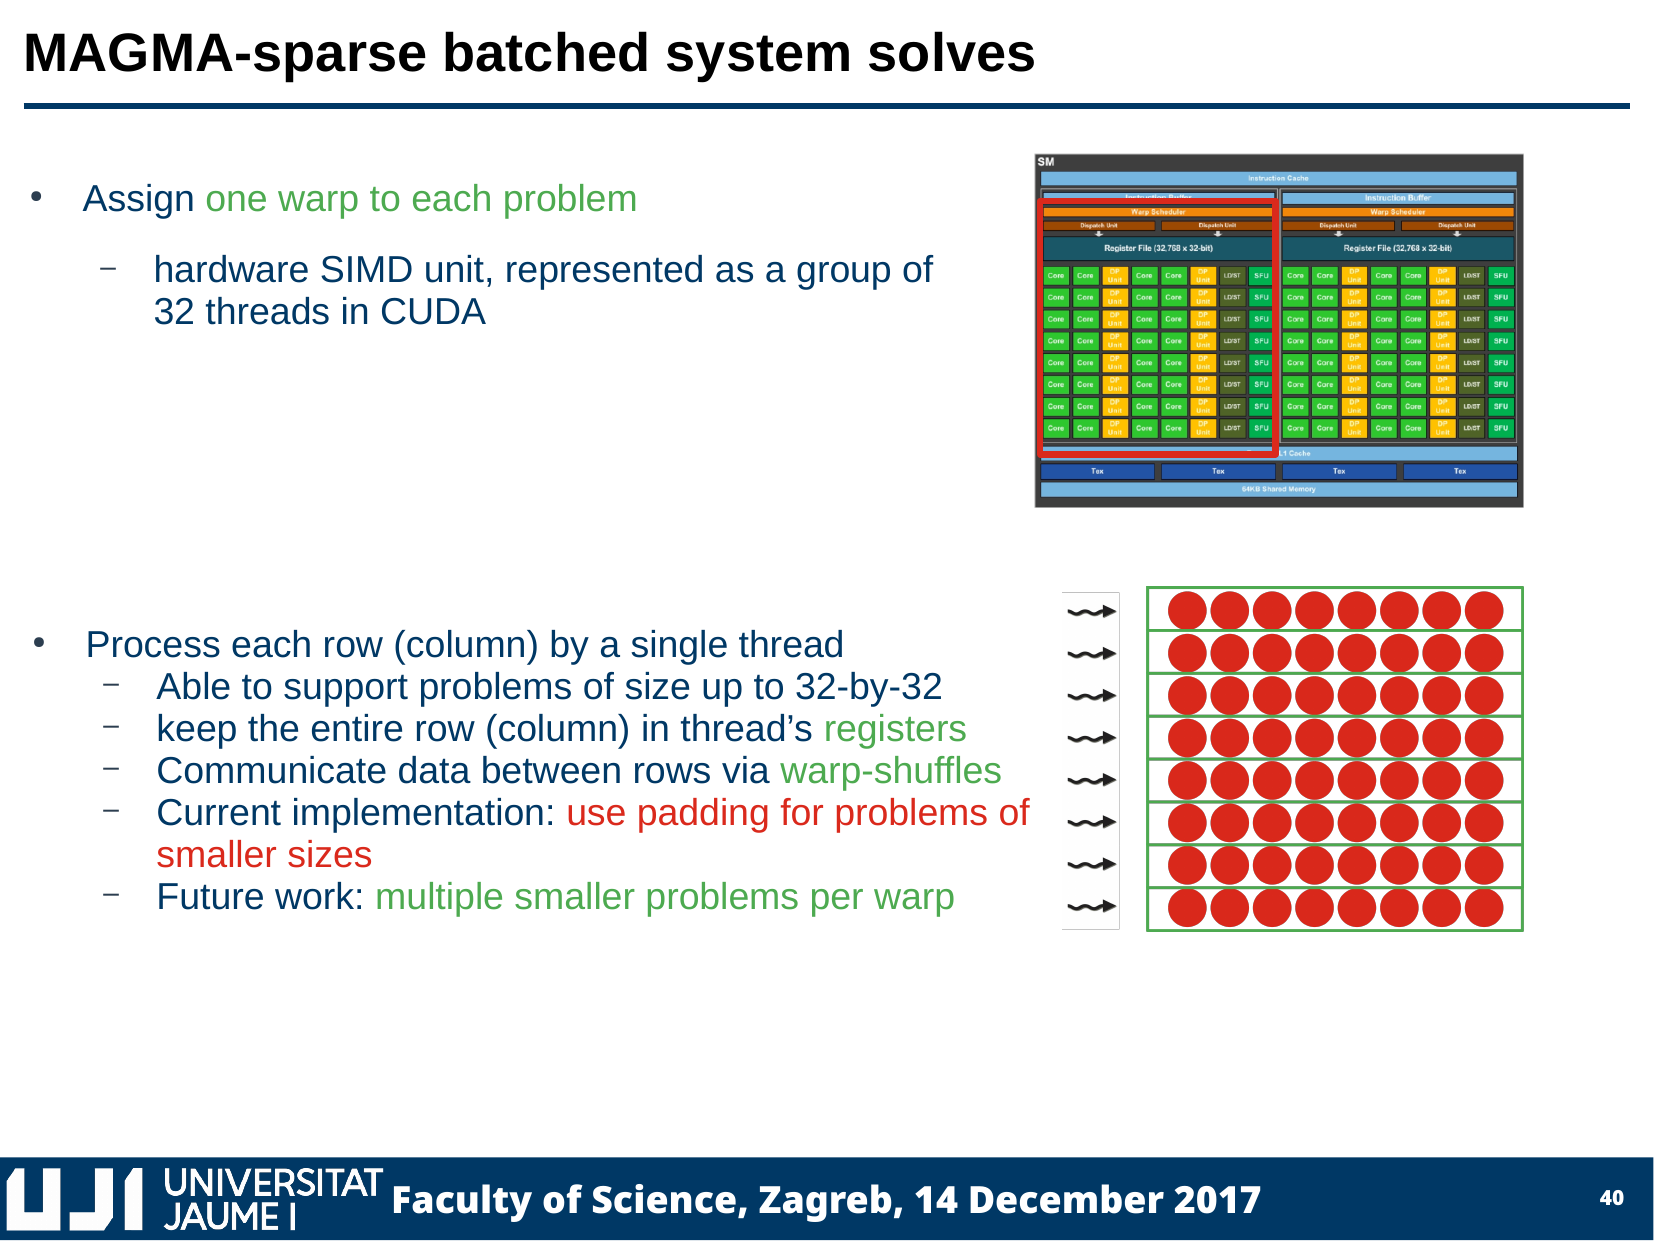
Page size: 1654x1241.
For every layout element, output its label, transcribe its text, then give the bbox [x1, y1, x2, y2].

title MAGMA-sparse batched system solves [23, 0, 1630, 107]
list Assign one warp to each problem hardware SIMD unit, represented as a group of 32 threads in CUDA [11, 177, 945, 567]
picture [1034, 153, 1524, 508]
picture [0, 1158, 390, 1241]
text_box Process each row (column) by a single thread Able to support problems of size up to 32-by-32 keep the entire row (column) in thread’s registers Communicate data between rows via warp-shuffles Current implementation: use padding for problems of smaller sizes Future work: multiple smaller problems per warp [0, 615, 1062, 925]
picture [1062, 586, 1524, 932]
